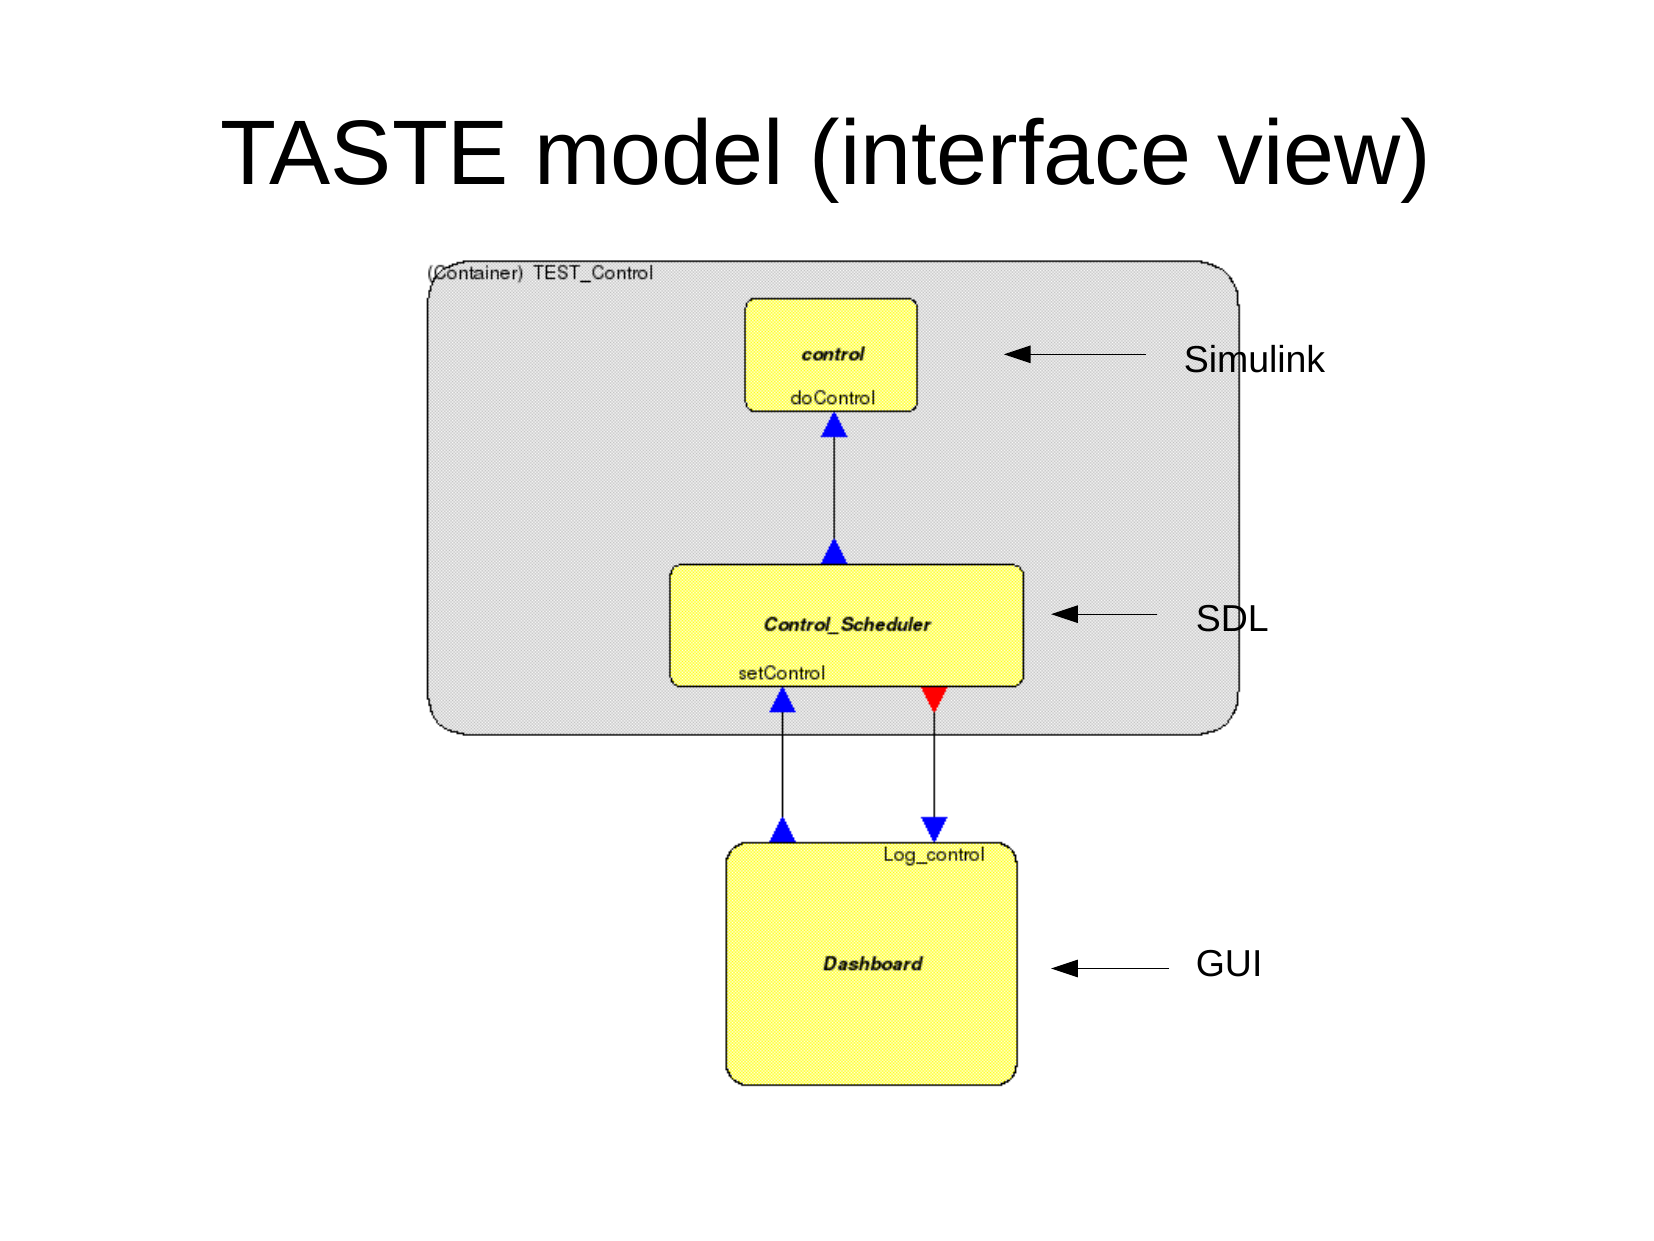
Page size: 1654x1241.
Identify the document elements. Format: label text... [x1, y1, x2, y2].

text_box SDL [1181, 590, 1359, 648]
text_box GUI [1181, 935, 1278, 993]
text_box Simulink [1169, 330, 1347, 388]
picture [413, 256, 1259, 1094]
title TASTE model (interface view) [82, 49, 1571, 257]
